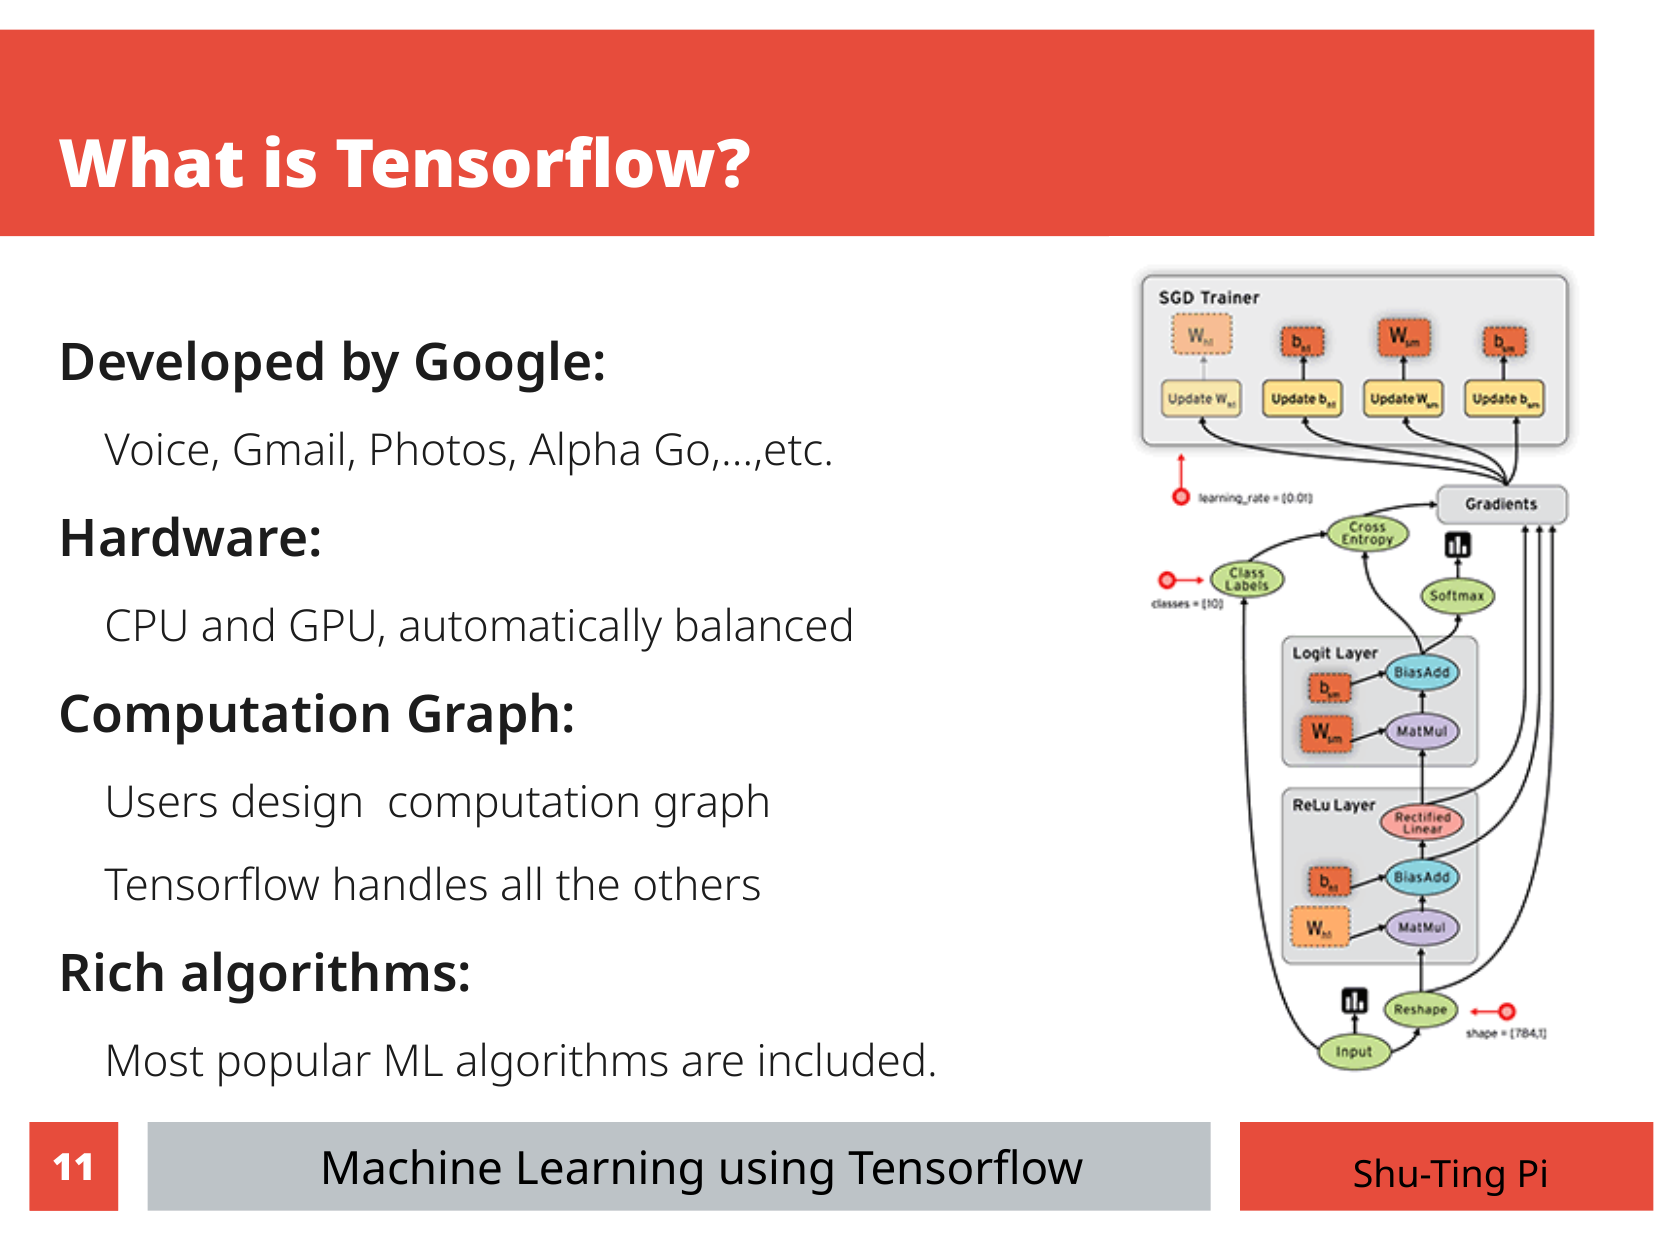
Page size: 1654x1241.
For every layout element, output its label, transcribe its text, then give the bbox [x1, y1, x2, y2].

list Developed by Google: Voice, Gmail, Photos, Alpha Go,…,etc. Hardware: CPU and GPU, automatically balanced Computation Graph: Users design computation graph Tensorflow handles all the others Rich algorithms: Most popular ML algorithms are included. [59, 324, 1109, 1093]
title What is Tensorflow? [59, 59, 1595, 207]
picture [1109, 236, 1599, 1106]
text_box Machine Learning using Tensorflow [305, 1128, 1191, 1241]
text_box Shu-Ting Pi [1338, 1140, 1548, 1203]
